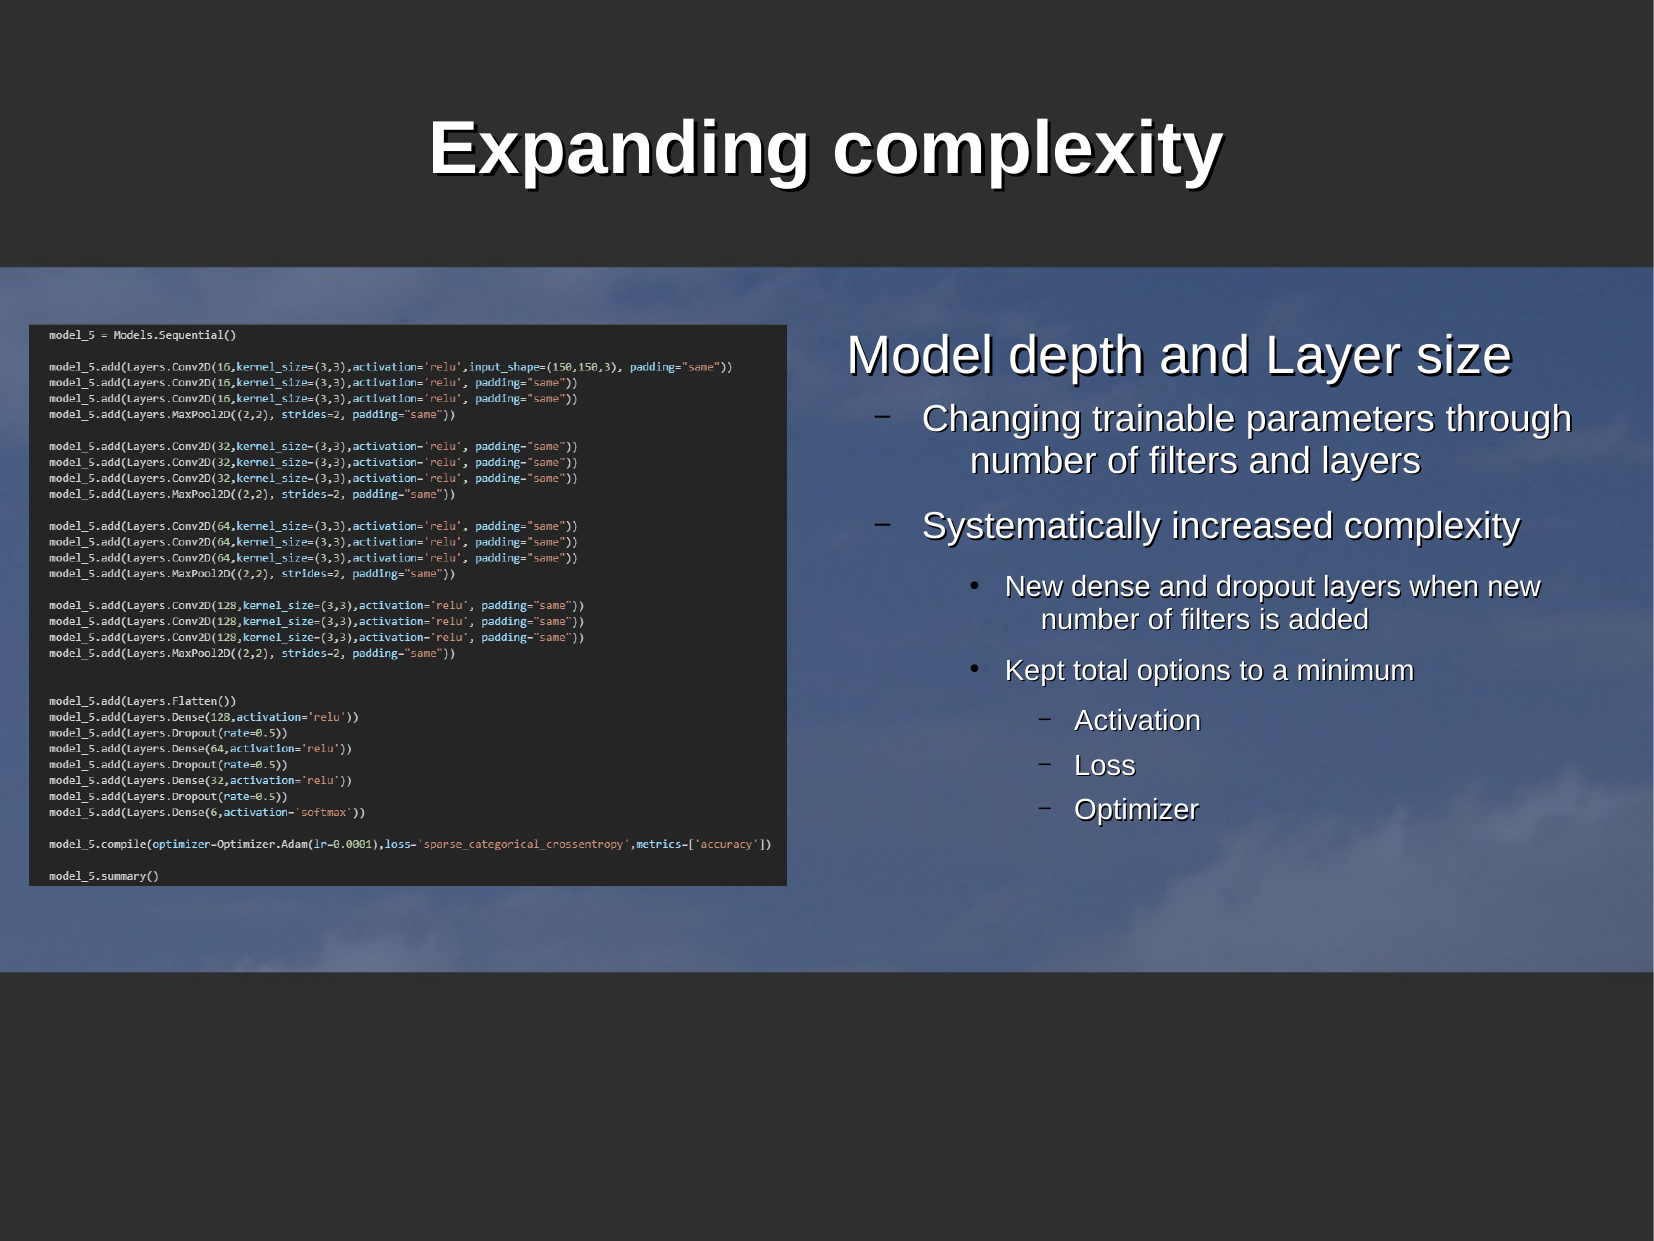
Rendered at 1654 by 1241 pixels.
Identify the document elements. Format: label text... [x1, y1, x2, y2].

picture [0, 0, 1654, 1241]
title Expanding complexity [88, 59, 1565, 237]
list Model depth and Layer size Changing trainable parameters through number of filters and layers Systematically increased complexity New dense and dropout layers when new number of filters is added Kept total options to a minimum Activation Loss Optimizer [826, 324, 1607, 886]
